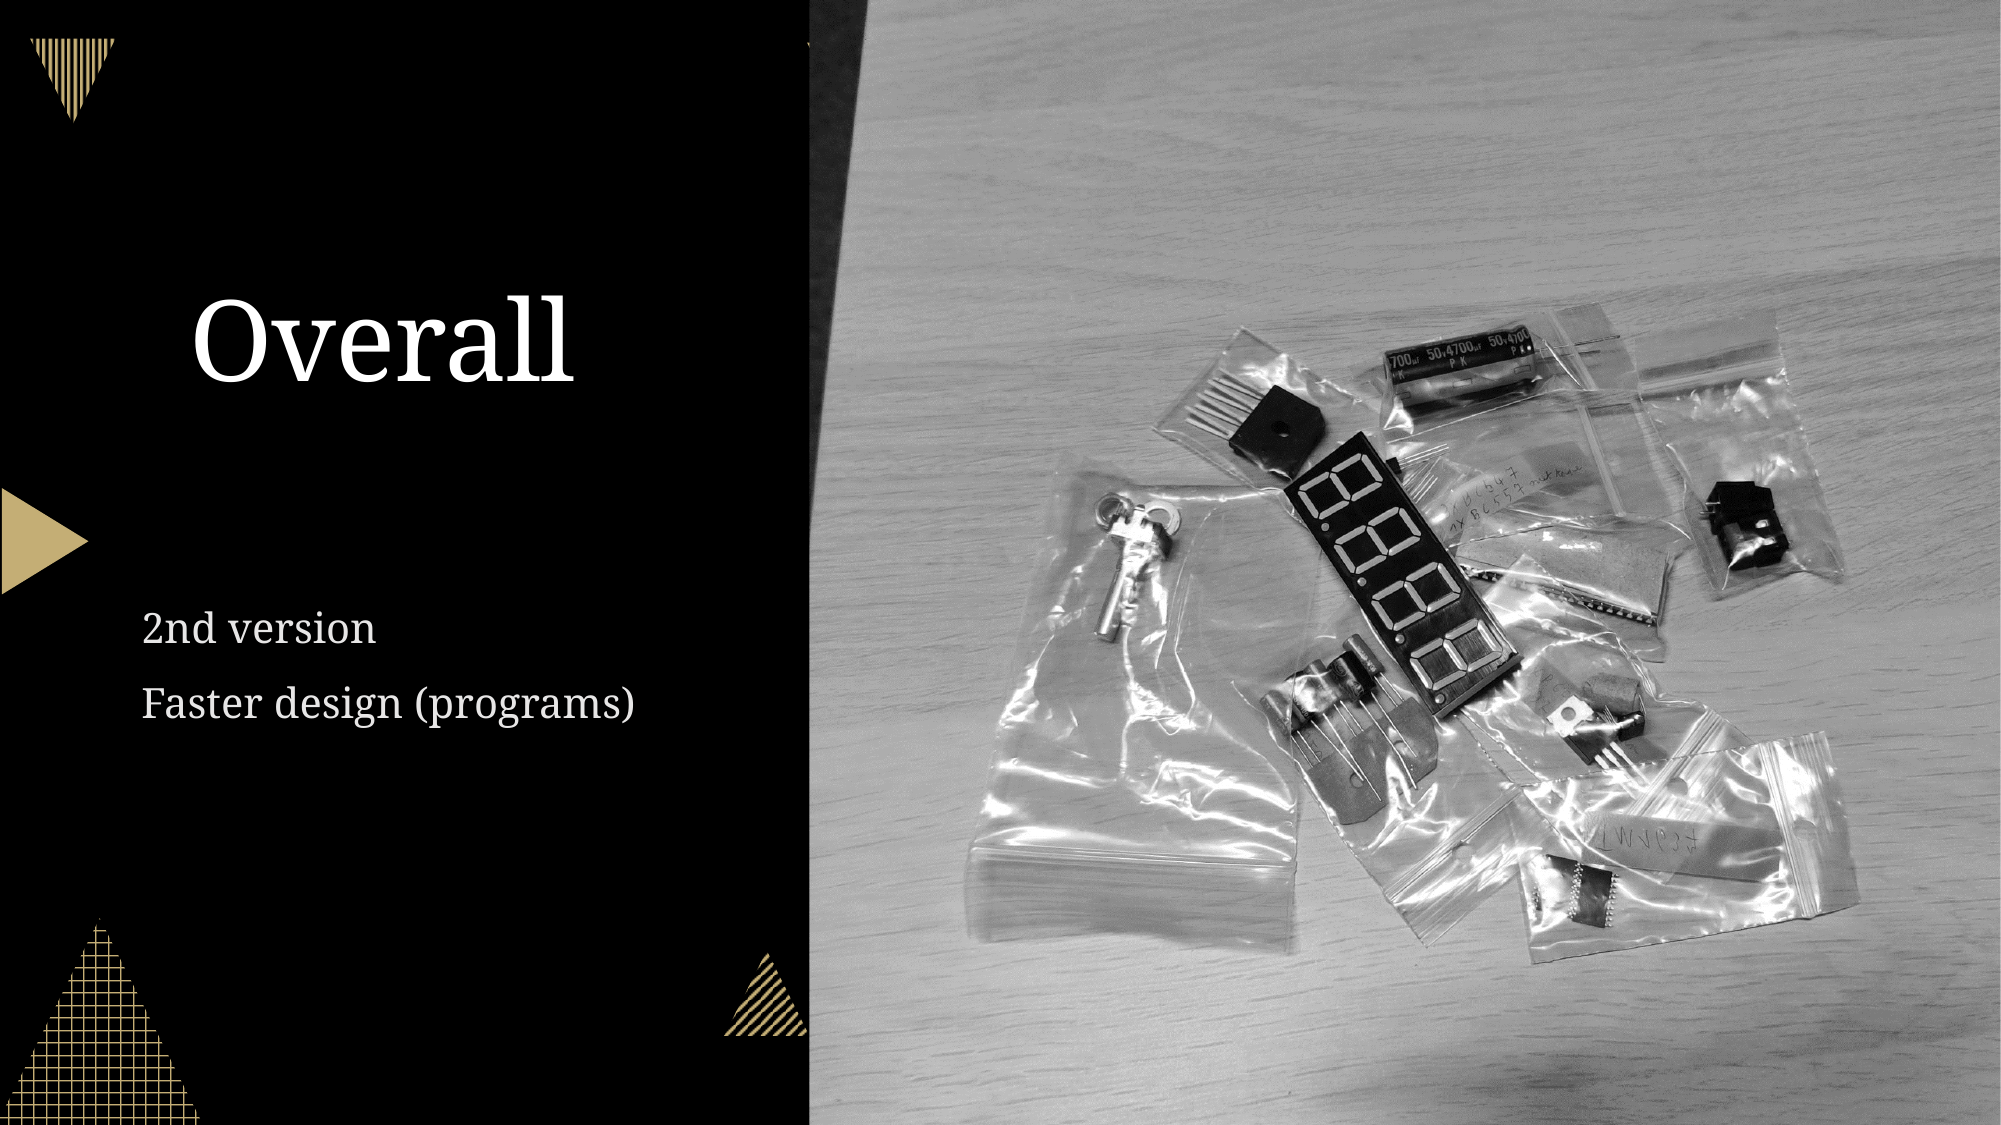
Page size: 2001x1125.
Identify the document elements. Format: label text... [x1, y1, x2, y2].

title Overall [174, 8, 809, 413]
picture [809, 0, 2000, 1125]
text_box 2nd version Faster design (programs) [126, 593, 640, 888]
